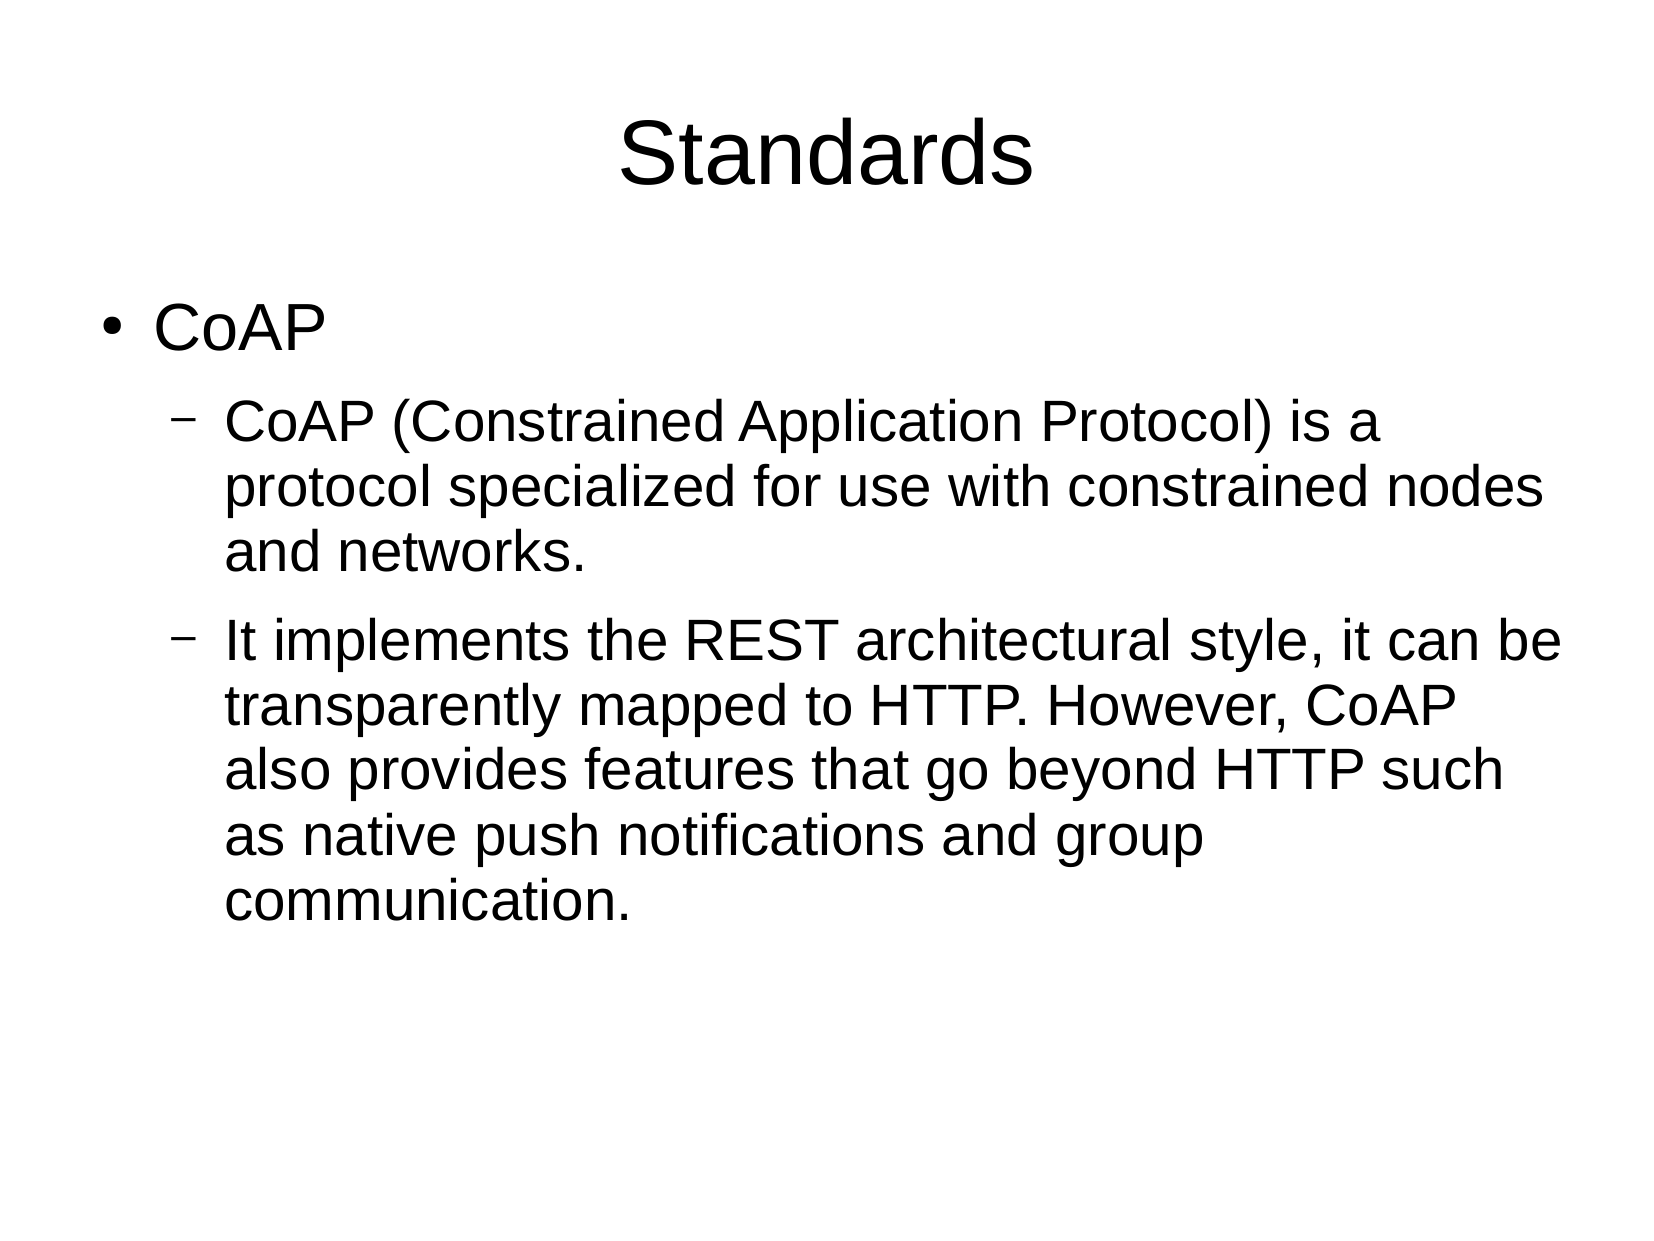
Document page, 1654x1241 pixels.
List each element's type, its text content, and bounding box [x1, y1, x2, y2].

list CoAP CoAP (Constrained Application Protocol) is a protocol specialized for use with constrained nodes and networks. It implements the REST architectural style, it can be transparently mapped to HTTP. However, CoAP also provides features that go beyond HTTP such as native push notifications and group communication. [82, 290, 1571, 1010]
title Standards [82, 49, 1571, 257]
